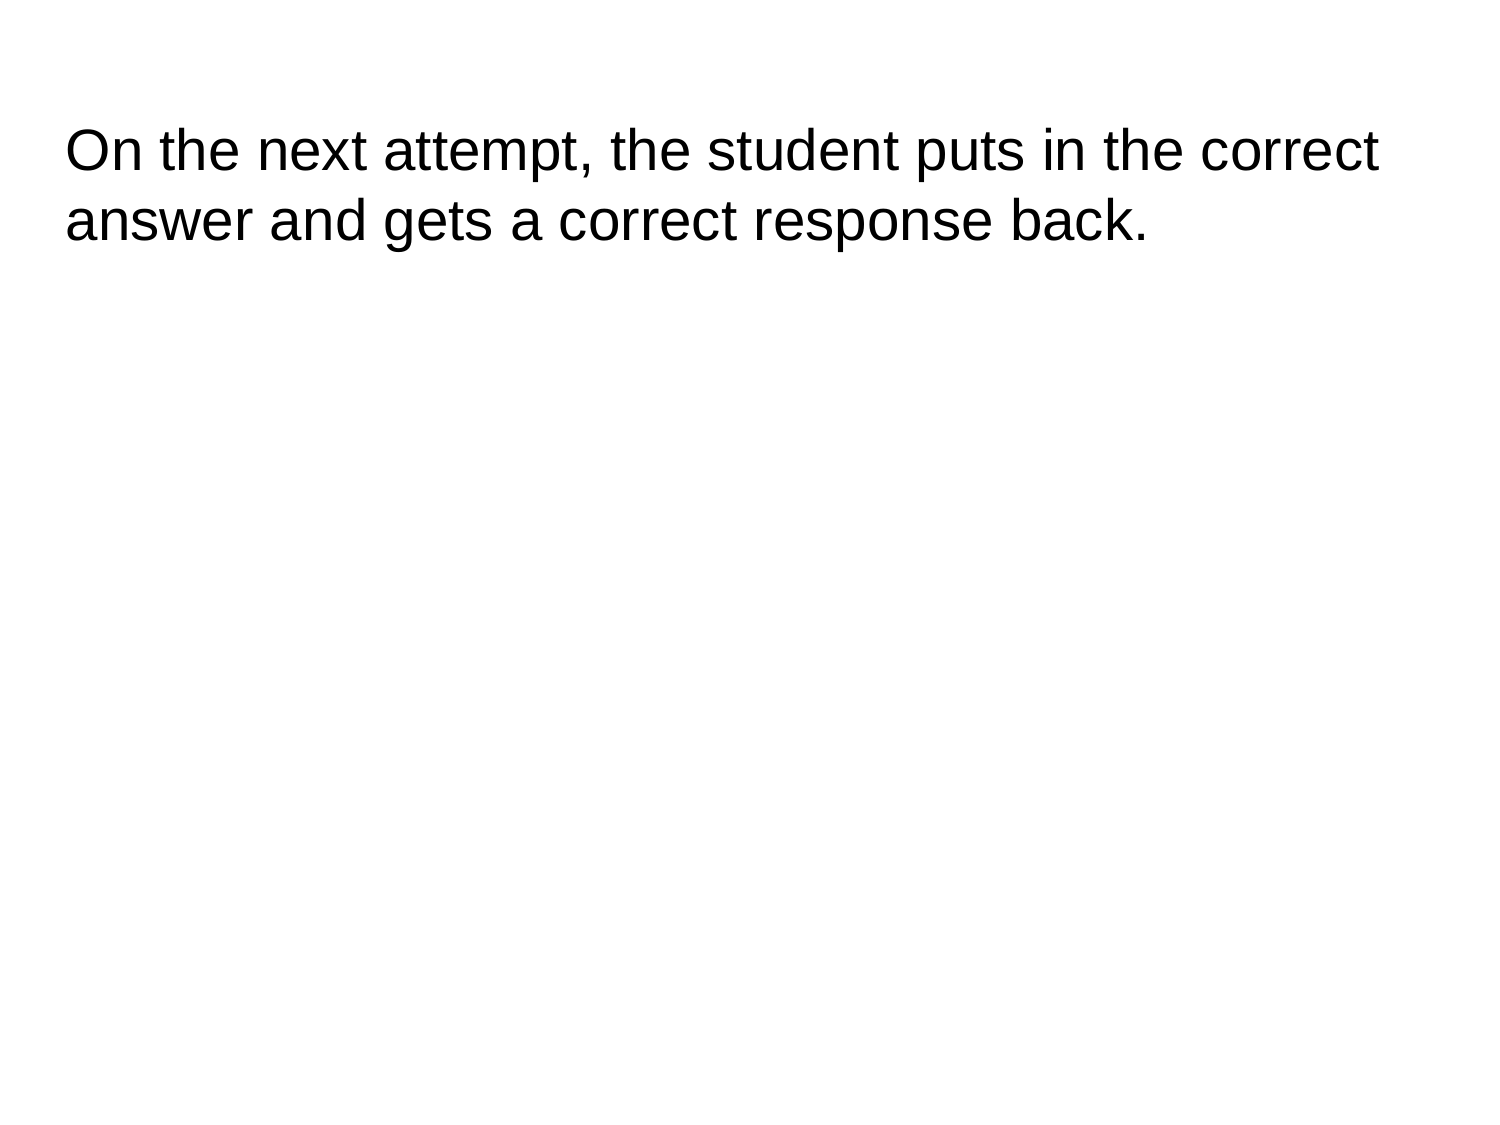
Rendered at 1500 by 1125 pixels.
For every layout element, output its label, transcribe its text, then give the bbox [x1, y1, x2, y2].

text_box On the next attempt, the student puts in the correct answer and gets a correct response back. [51, 97, 1449, 223]
